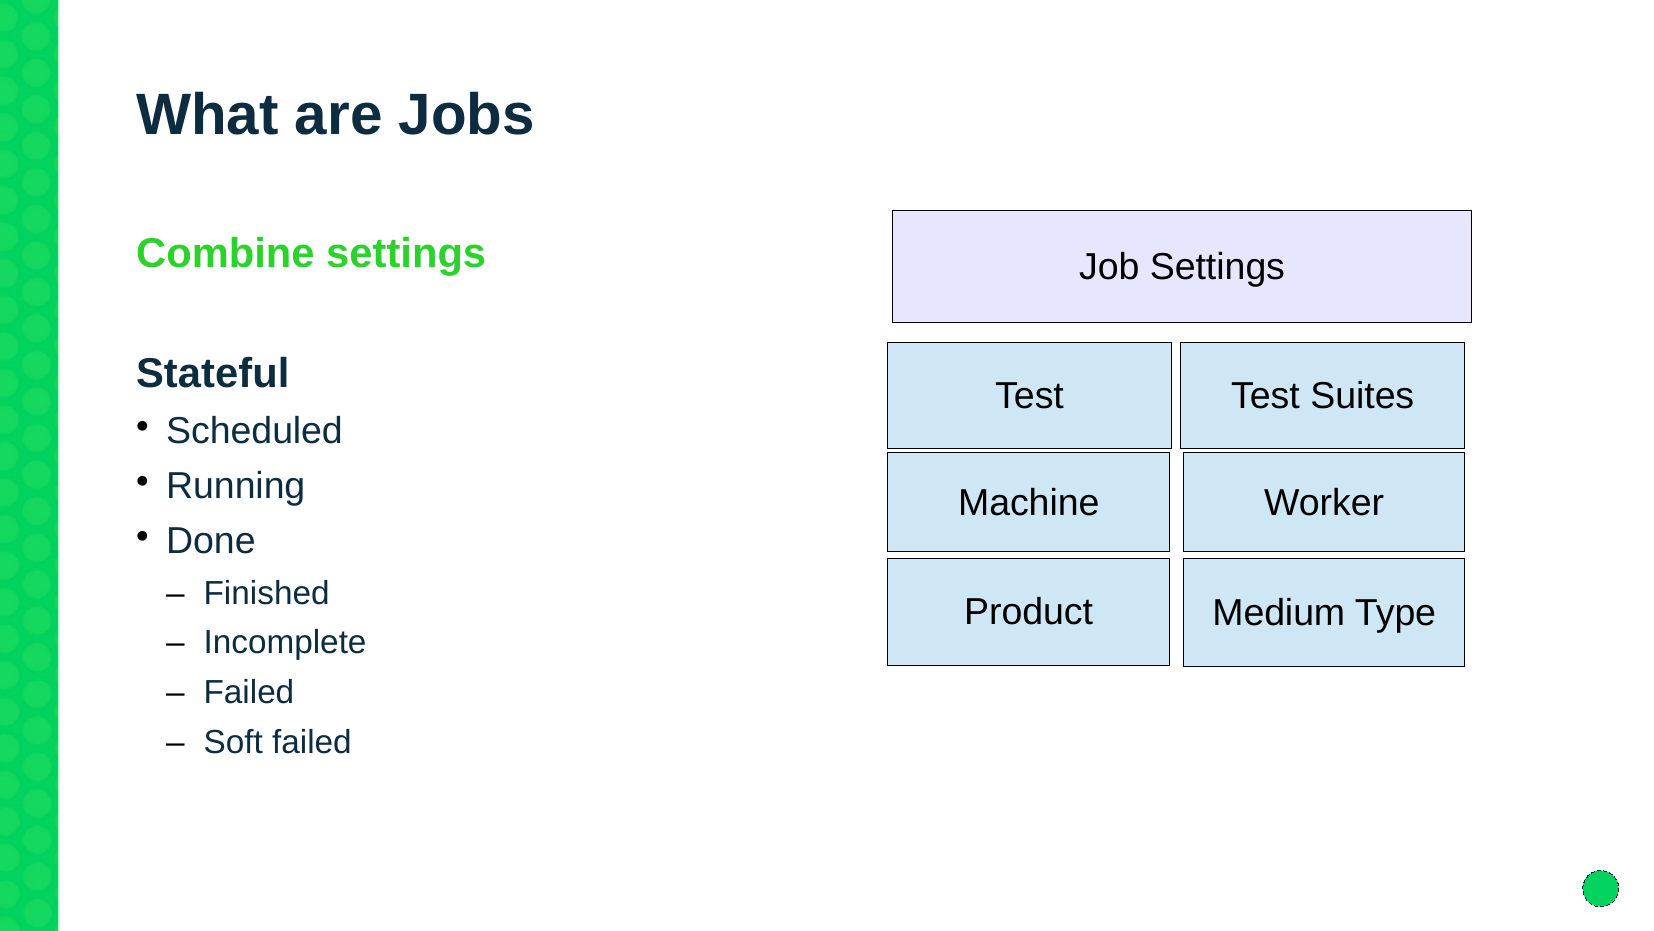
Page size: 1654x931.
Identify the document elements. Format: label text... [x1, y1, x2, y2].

text_box Product [887, 558, 1170, 666]
text_box Job Settings [892, 210, 1472, 323]
list Combine settings Stateful Scheduled Running Done Finished Incomplete Failed Soft failed [121, 217, 1531, 825]
text_box Machine [887, 452, 1170, 552]
title What are Jobs [121, 37, 1531, 193]
text_box Worker [1183, 452, 1465, 552]
picture [0, 0, 76, 931]
text_box Test Suites [1180, 342, 1465, 449]
text_box Medium Type [1183, 558, 1465, 667]
text_box Test [887, 342, 1172, 449]
